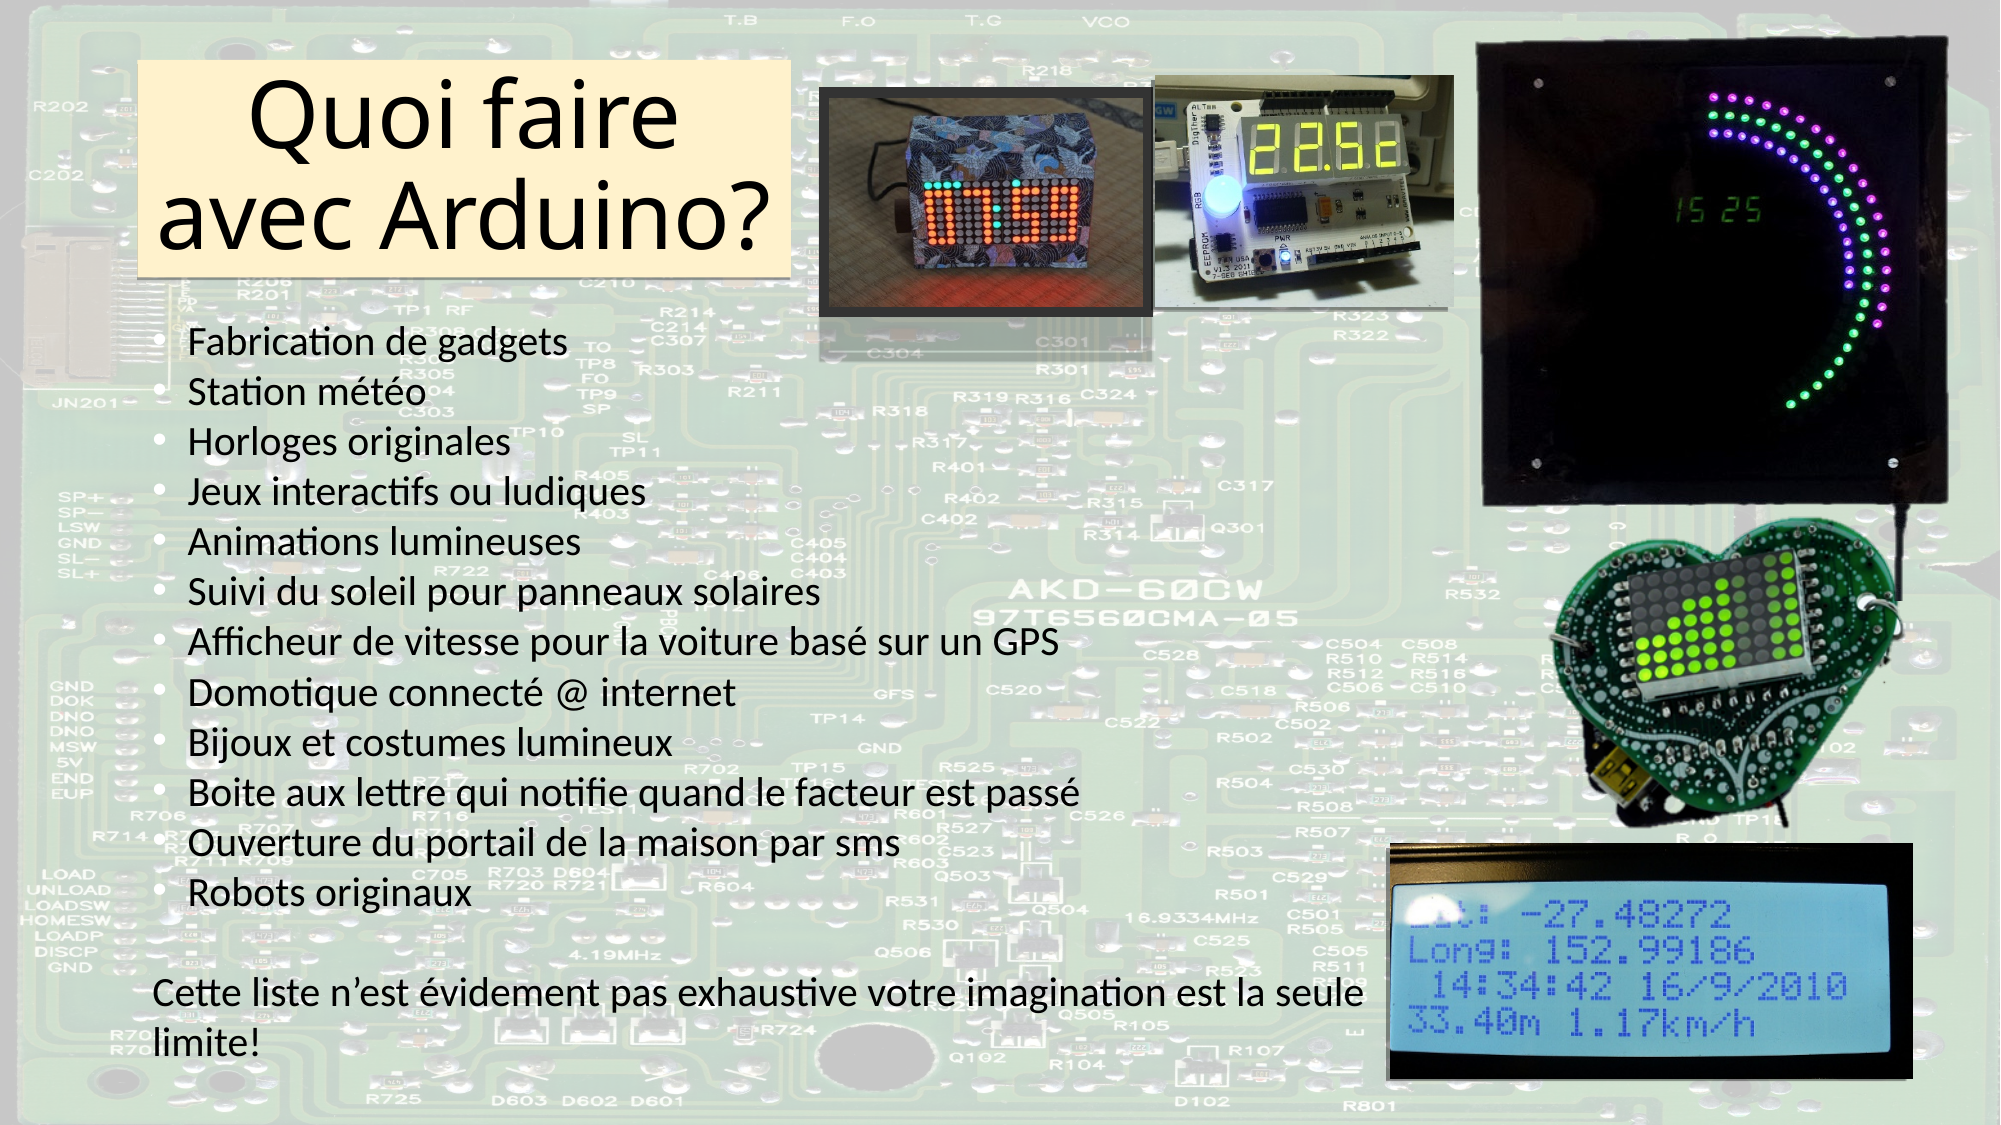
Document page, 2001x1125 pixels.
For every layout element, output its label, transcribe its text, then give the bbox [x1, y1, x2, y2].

title Quoi faire avec Arduino? [137, 59, 791, 278]
picture [1155, 75, 1454, 307]
picture [1373, 34, 2000, 1079]
text_box Fabrication de gadgets Station météo Horloges originales Jeux interactifs ou ludiques Animations lumineuses Suivi du soleil pour panneaux solaires Afficheur de vitesse pour la voiture basé sur un GPS Domotique connecté @ internet Bijoux et costumes lumineux Boite aux lettre qui notifie quand le facteur est passé Ouverture du portail de la maison par sms Robots originaux Cette liste n’est évidement pas exhaustive votre imagination est la seule limite! [137, 306, 1391, 1080]
picture [829, 97, 1143, 307]
